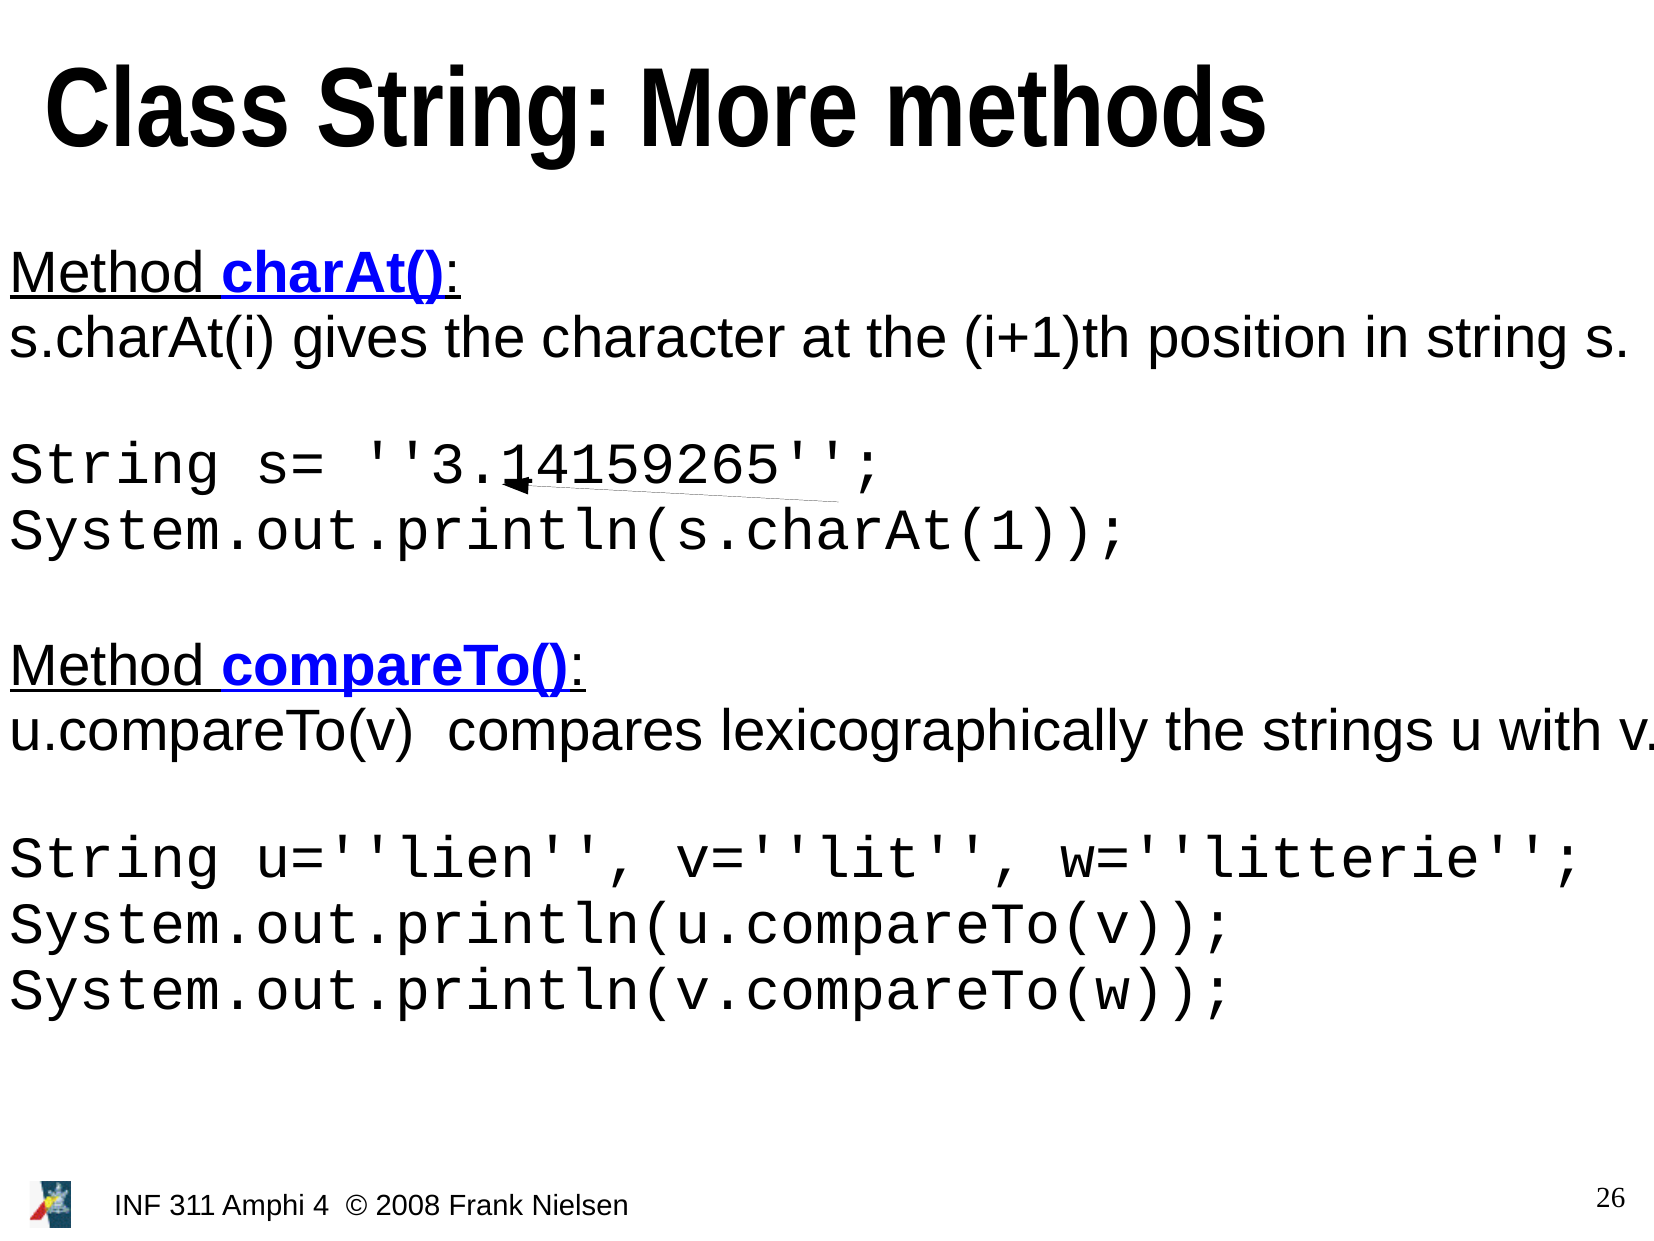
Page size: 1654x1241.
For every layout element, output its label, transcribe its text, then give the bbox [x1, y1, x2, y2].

text_box Class String: More methods [29, 33, 1284, 178]
picture [29, 1181, 71, 1228]
text_box Method charAt(): s.charAt(i) gives the character at the (i+1)th position in string s. String s= ''3.14159265''; System.out.println(s.charAt(1)); Method compareTo(): u.compareTo(v) compares lexicographically the strings u with v. String u=''lien'', v=''lit'', w=''litterie''; System.out.println(u.compareTo(v)); System.out.println(v.compareTo(w)); [0, 232, 1654, 1144]
